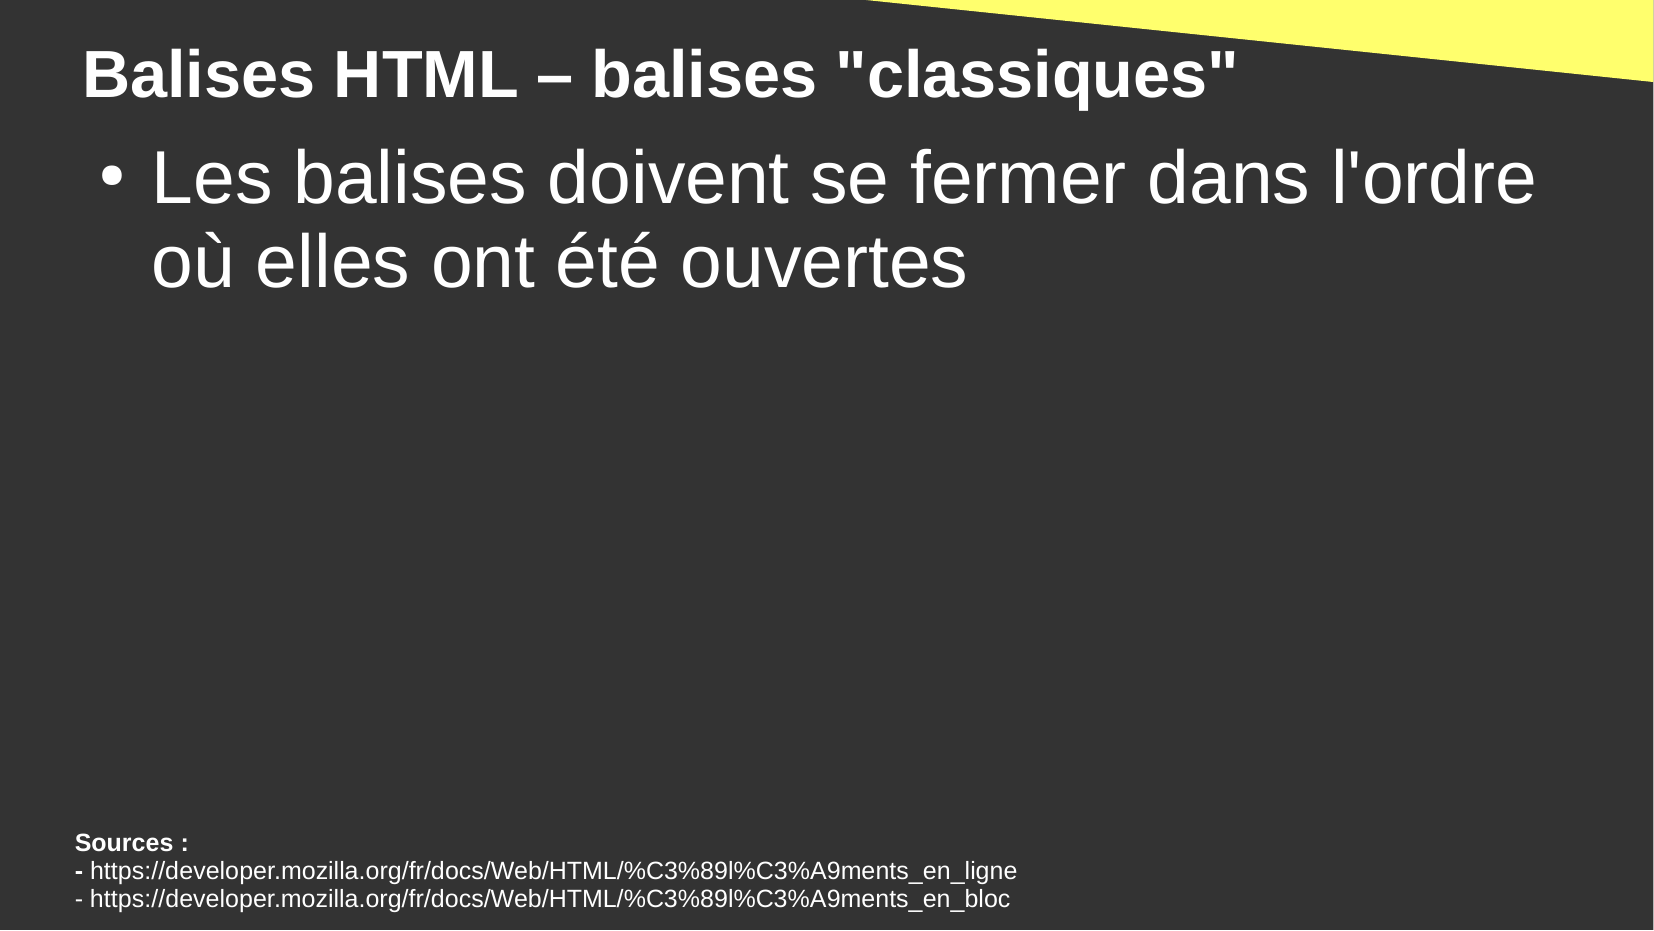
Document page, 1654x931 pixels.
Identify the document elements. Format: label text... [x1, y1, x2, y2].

text_box Sources : - https://developer.mozilla.org/fr/docs/Web/HTML/%C3%89l%C3%A9ments_en_ligne - https://developer.mozilla.org/fr/docs/Web/HTML/%C3%89l%C3%A9ments_en_bloc [59, 821, 1546, 920]
title Balises HTML – balises "classiques" [82, 37, 1571, 122]
text_box [866, 0, 1654, 83]
list Les balises doivent se fermer dans l'ordre où elles ont été ouvertes [80, 135, 1620, 485]
